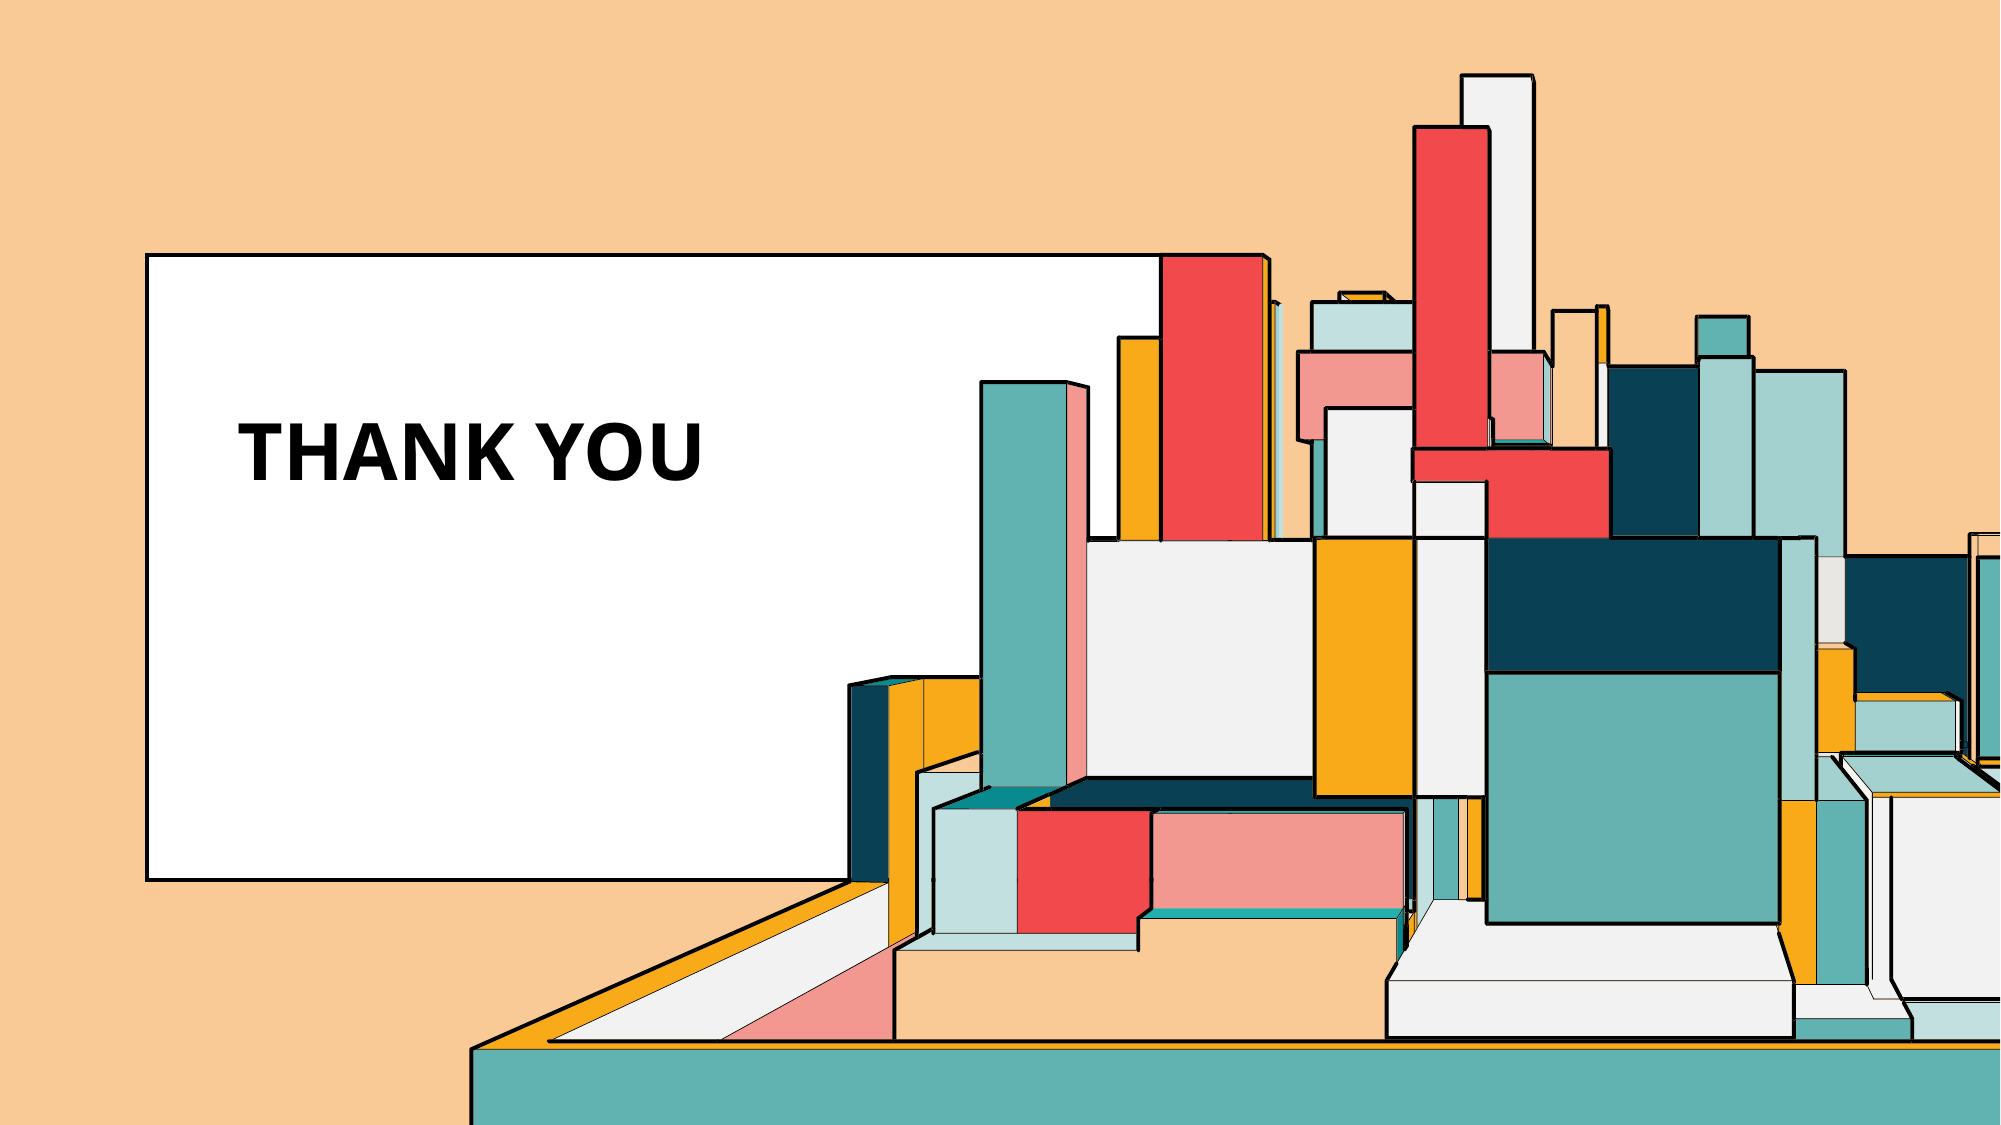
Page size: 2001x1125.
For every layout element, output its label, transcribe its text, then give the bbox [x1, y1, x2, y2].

title THANK YOU [221, 288, 929, 506]
